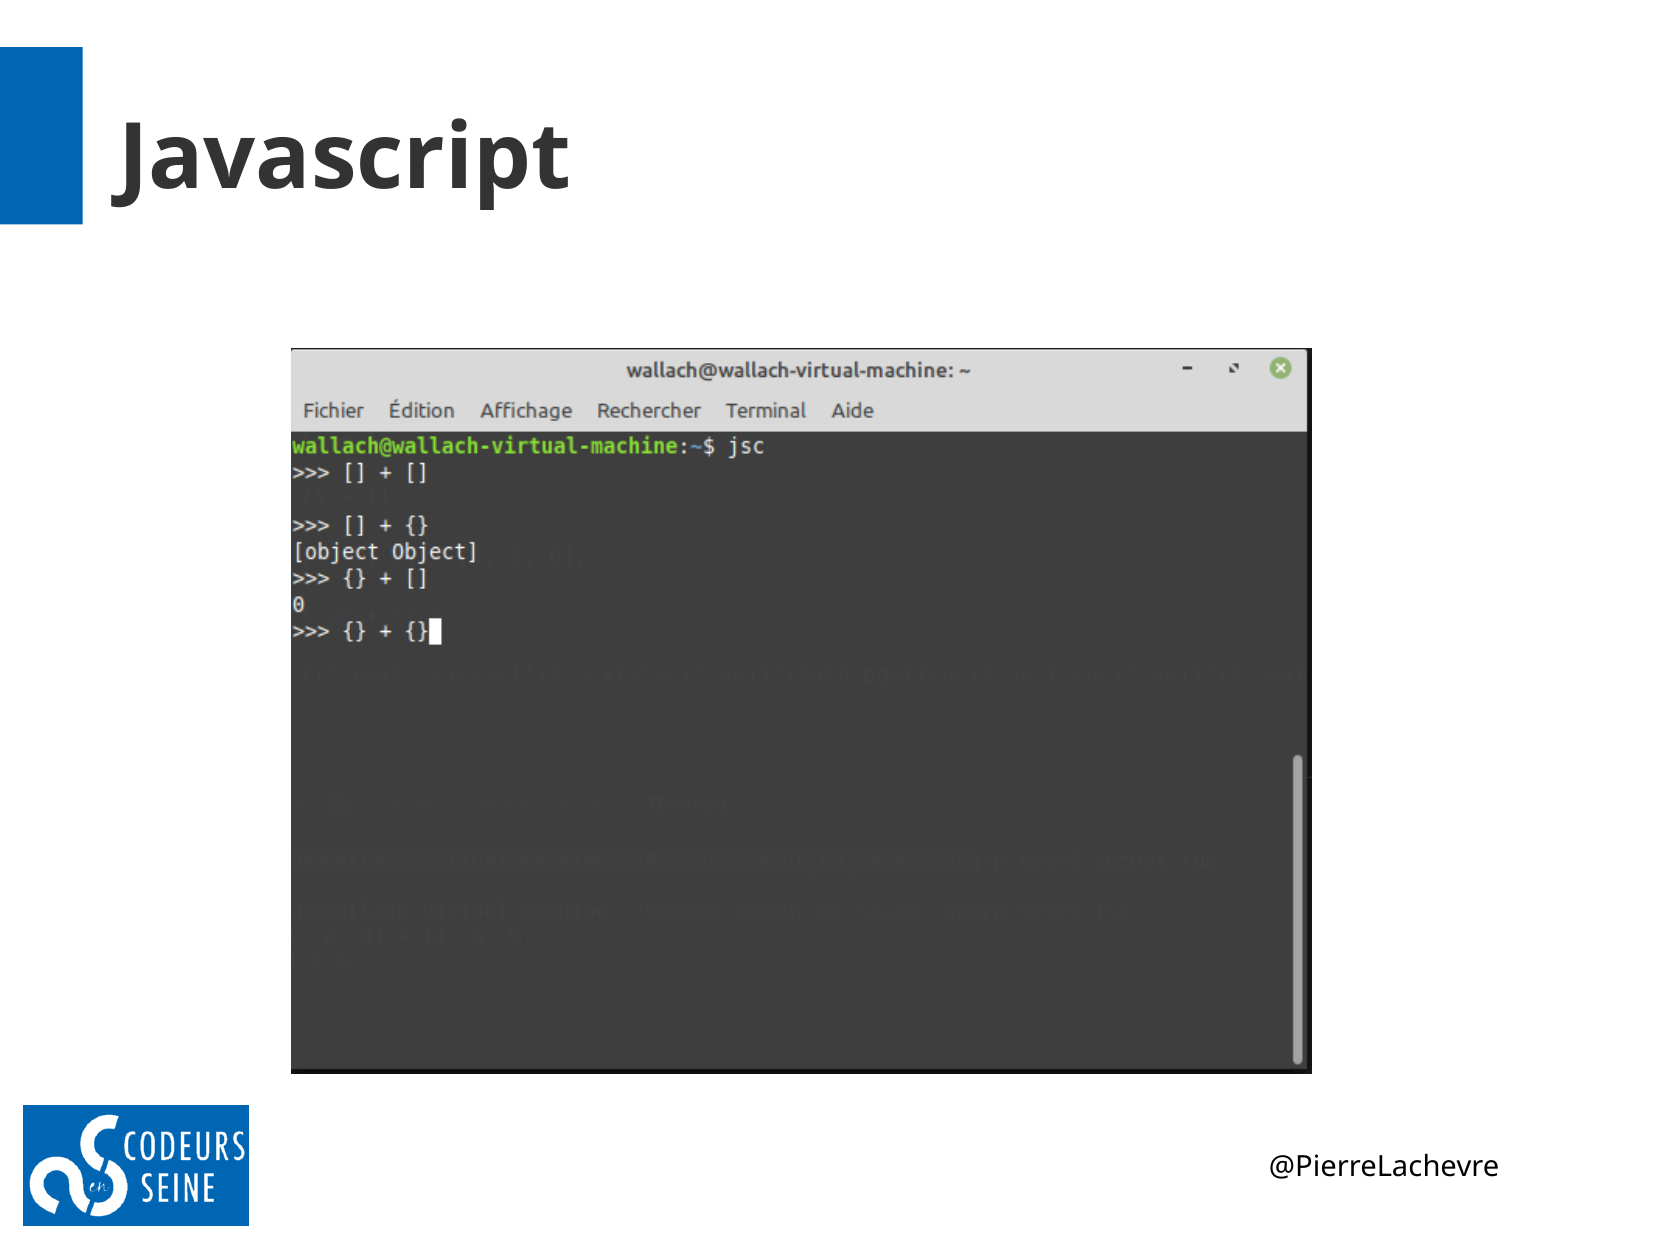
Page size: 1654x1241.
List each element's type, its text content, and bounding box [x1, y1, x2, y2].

title Javascript [118, 49, 1571, 257]
picture [23, 1105, 249, 1226]
picture [291, 348, 1312, 1074]
